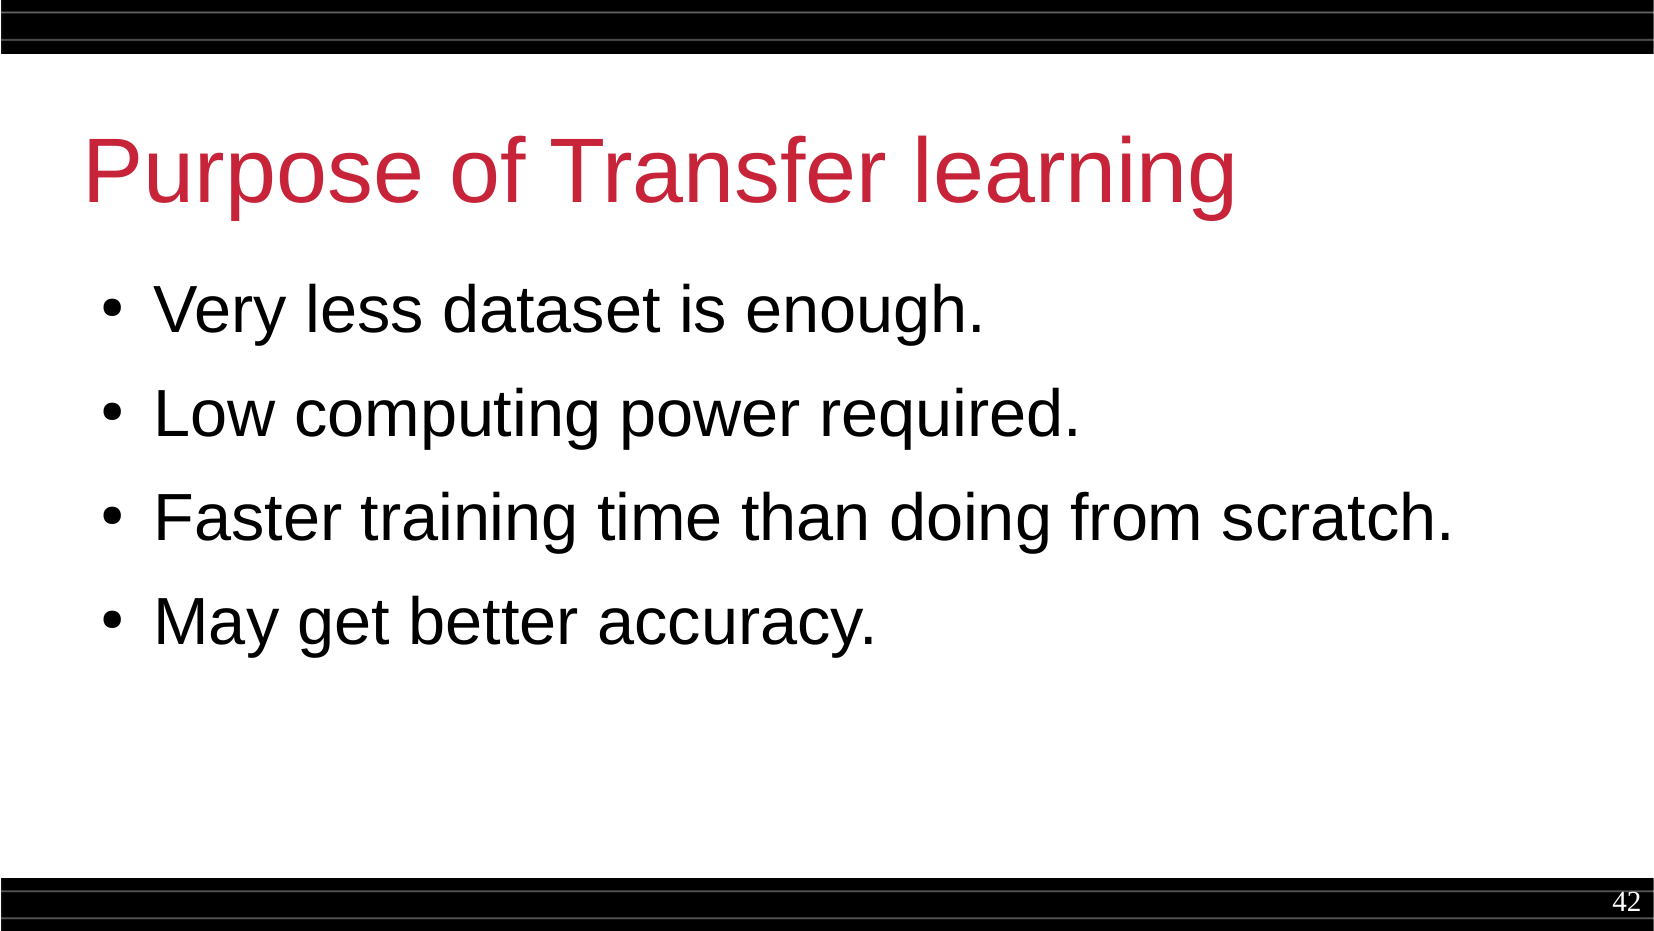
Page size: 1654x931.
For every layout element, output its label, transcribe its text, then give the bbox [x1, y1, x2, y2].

list Very less dataset is enough. Low computing power required. Faster training time than doing from scratch. May get better accuracy. [82, 271, 1571, 758]
picture [1, 878, 1654, 931]
picture [1, 0, 1654, 54]
title Purpose of Transfer learning [82, 92, 1571, 249]
